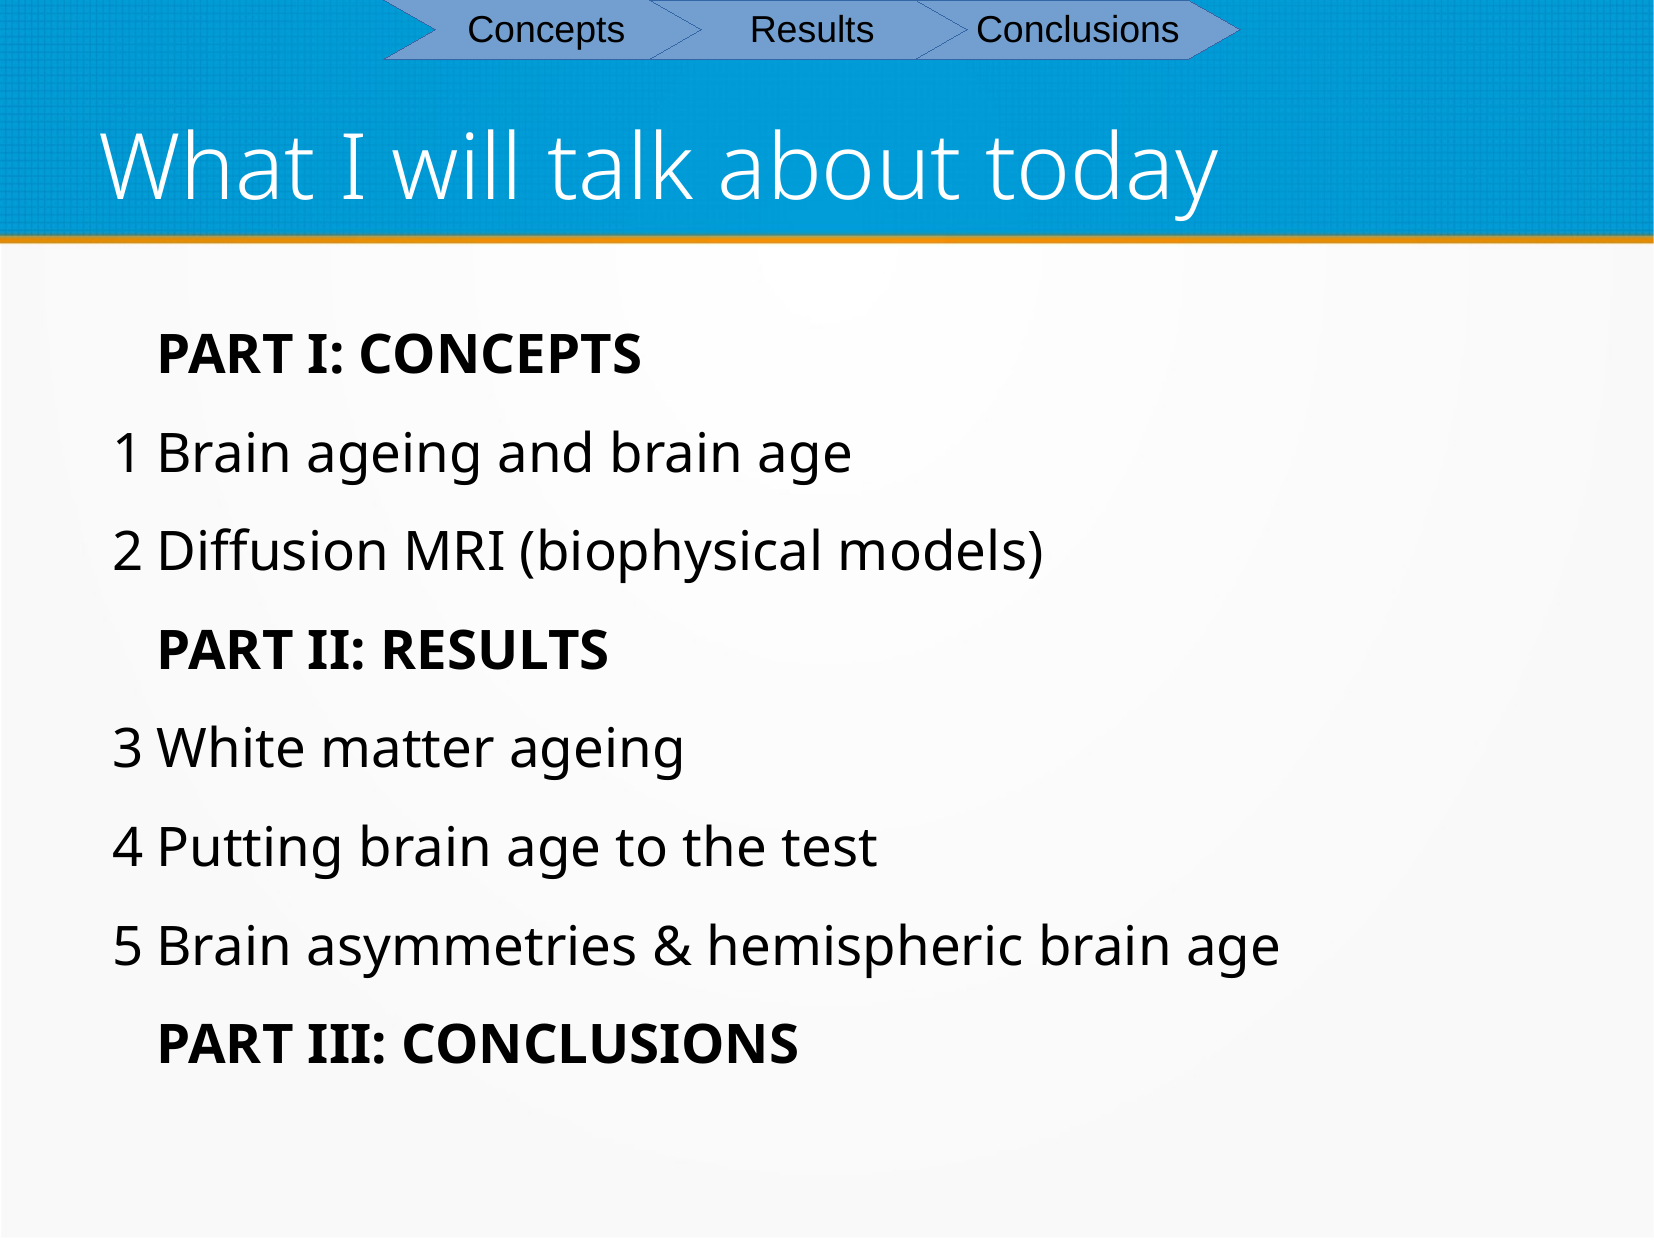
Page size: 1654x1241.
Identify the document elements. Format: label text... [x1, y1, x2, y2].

list PART I: CONCEPTS Brain ageing and brain age Diffusion MRI (biophysical models) PART II: RESULTS White matter ageing Putting brain age to the test Brain asymmetries & hemispheric brain age PART III: CONCLUSIONS [98, 315, 1594, 1080]
title What I will talk about today [98, 19, 1654, 227]
text_box Conclusions [915, 0, 1241, 60]
text_box Concepts [383, 0, 700, 60]
picture [0, 233, 1654, 1241]
text_box Results [649, 0, 966, 60]
